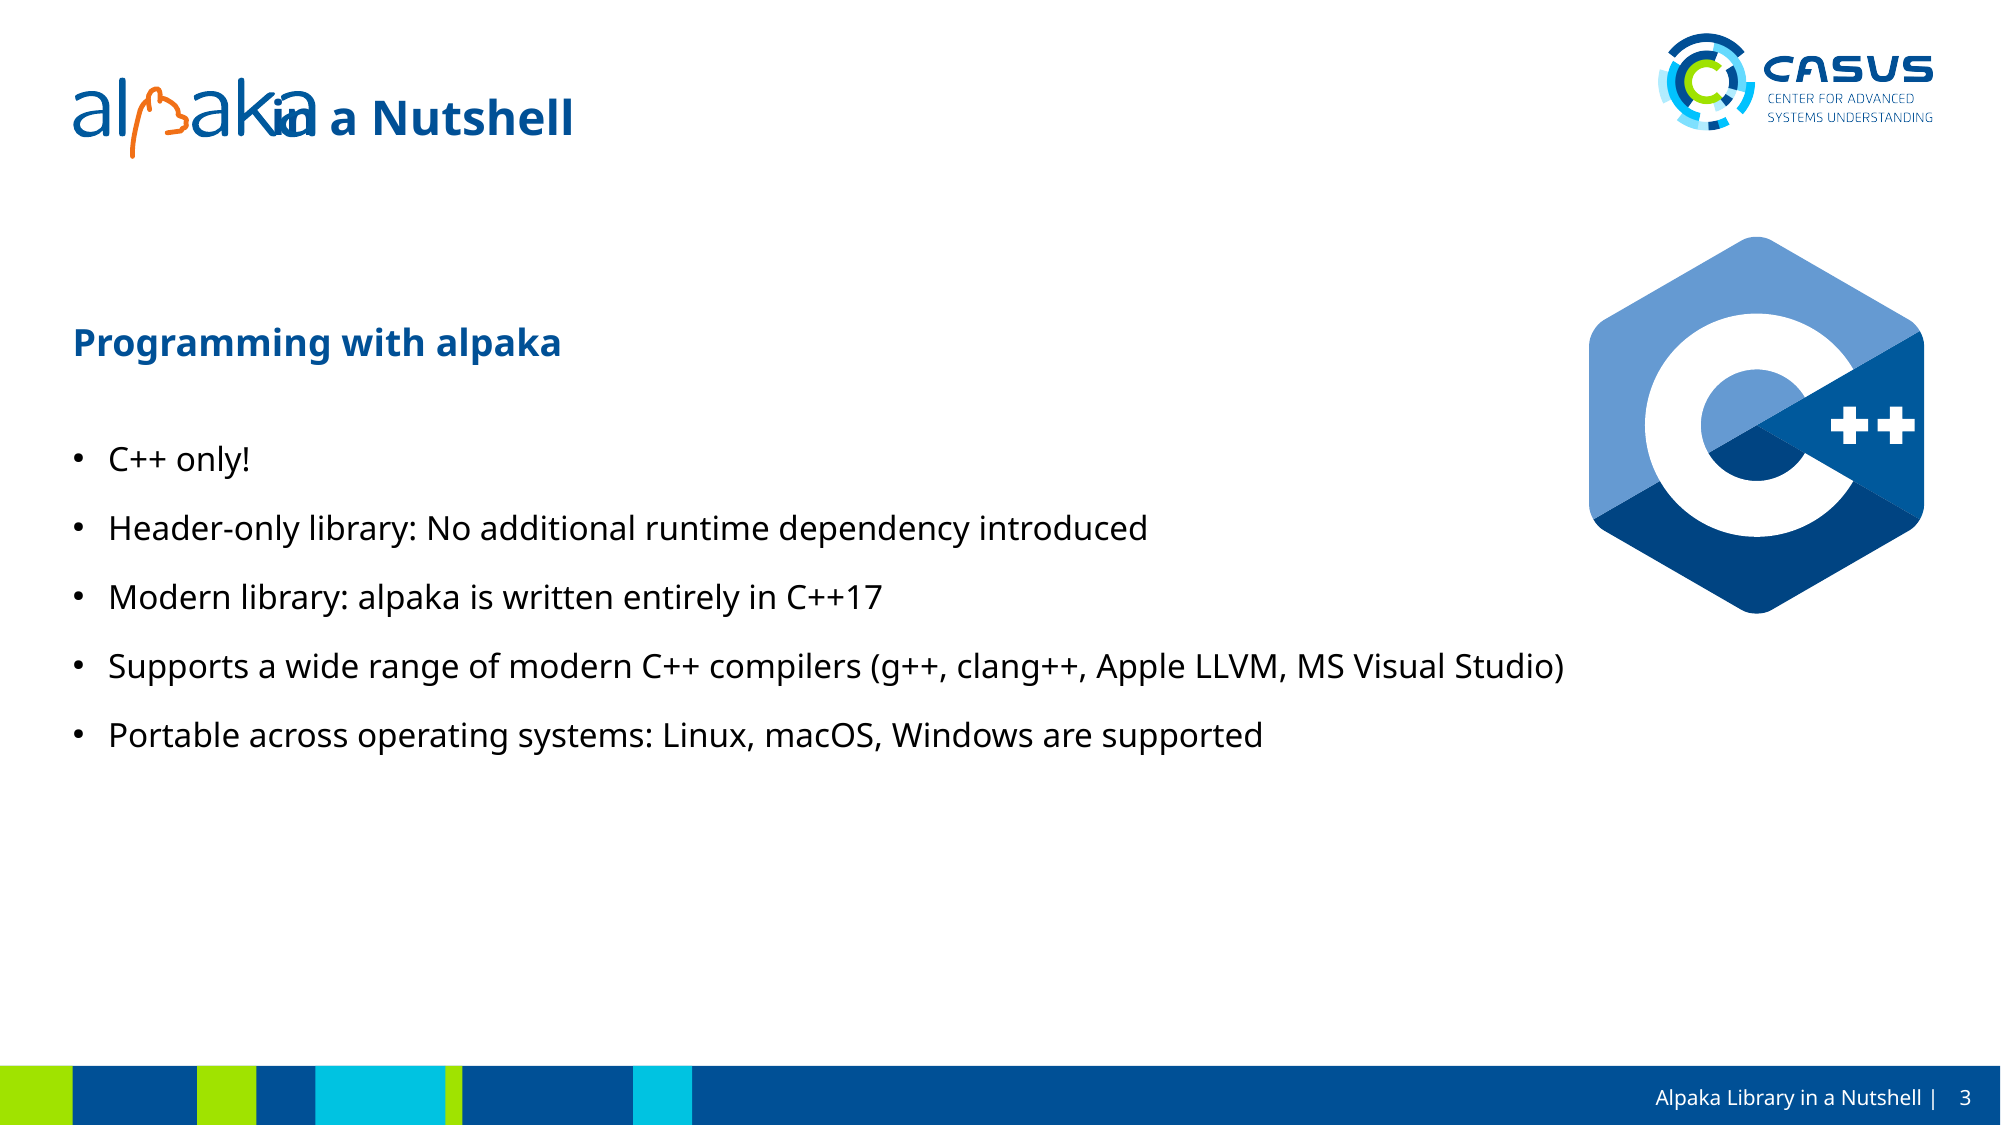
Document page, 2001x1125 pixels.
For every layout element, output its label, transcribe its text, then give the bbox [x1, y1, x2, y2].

picture [1588, 236, 1925, 615]
picture [1658, 33, 1933, 131]
title in a Nutshell [317, 82, 709, 151]
picture [72, 76, 317, 160]
list Programming with alpaka C++ only! Header-only library: No additional runtime dependency introduced Modern library: alpaka is written entirely in C++17 Supports a wide range of modern C++ compilers (g++, clang++, Apple LLVM, MS Visual Studio) Portable across operating systems: Linux, macOS, Windows are supported [72, 316, 1620, 979]
